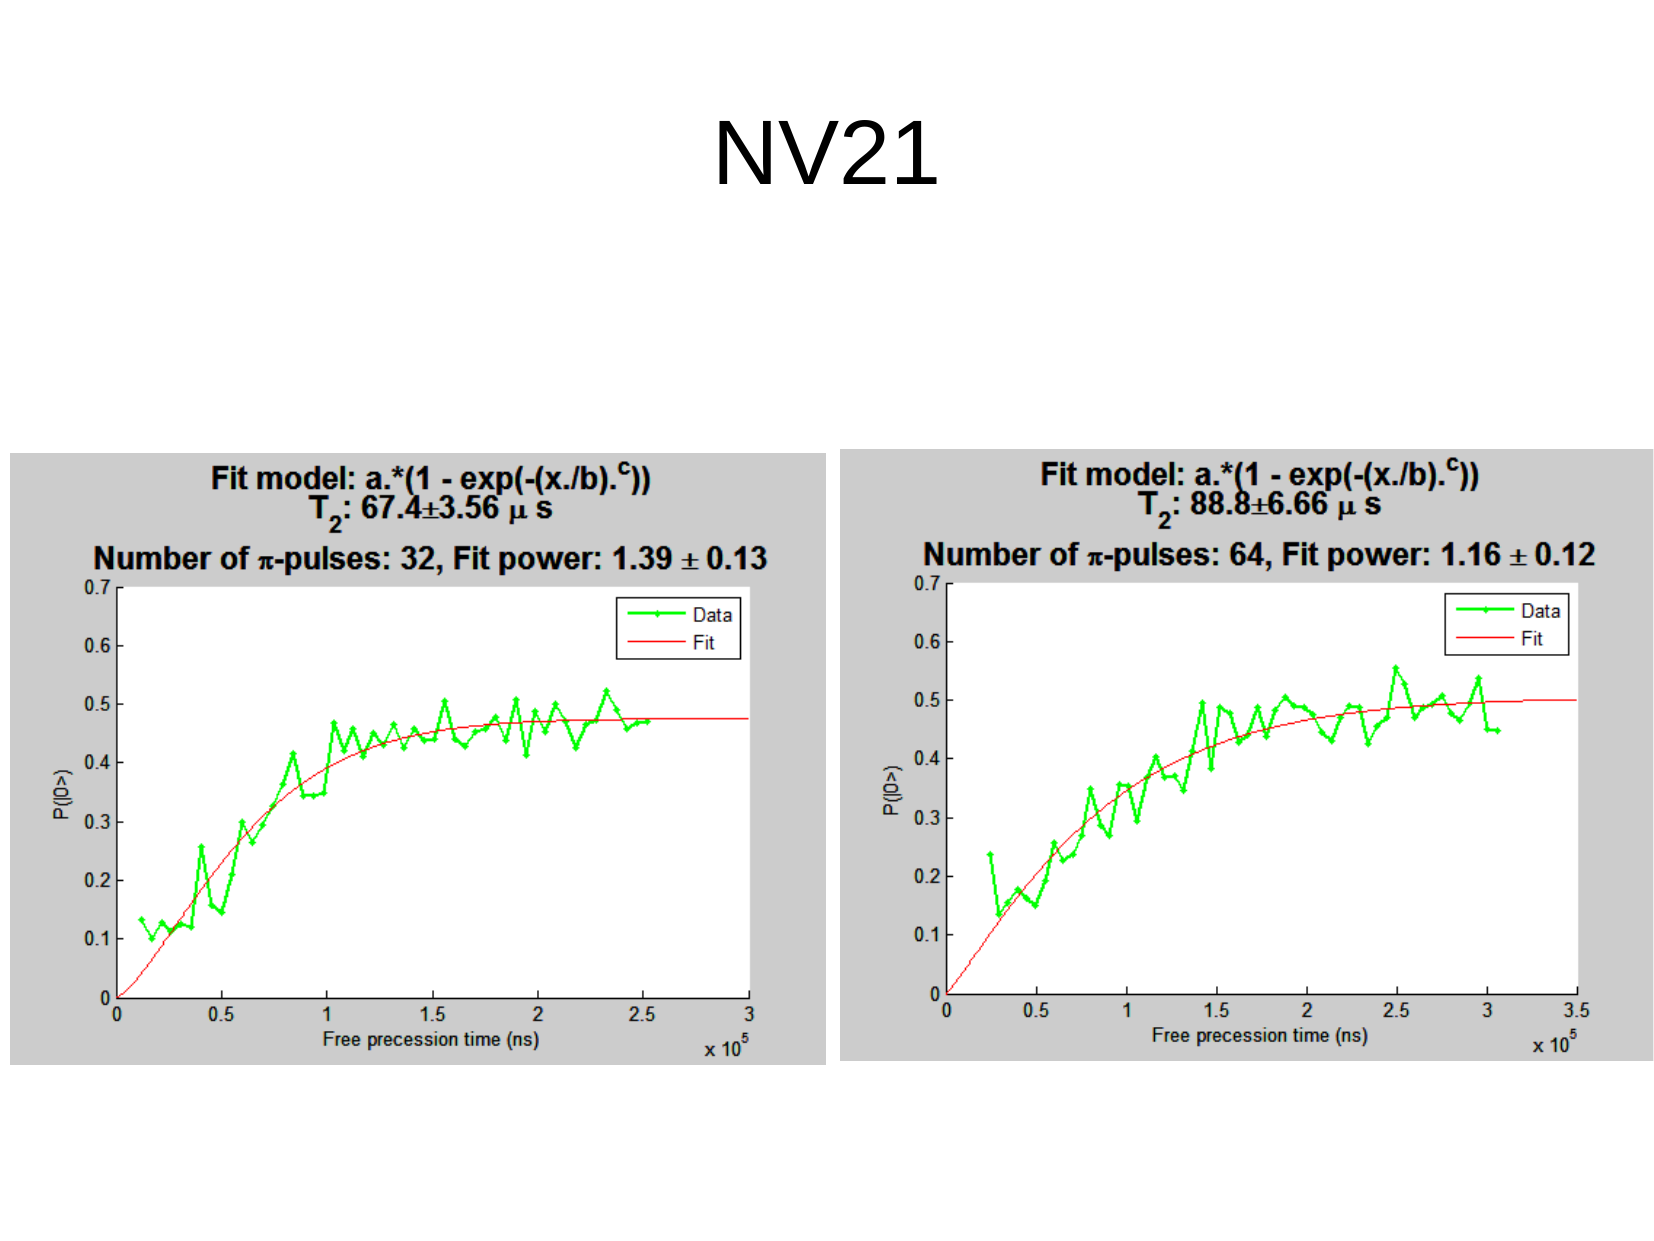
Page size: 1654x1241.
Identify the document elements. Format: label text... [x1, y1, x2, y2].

title NV21 [82, 49, 1571, 257]
picture [840, 449, 1654, 1061]
picture [10, 453, 826, 1066]
